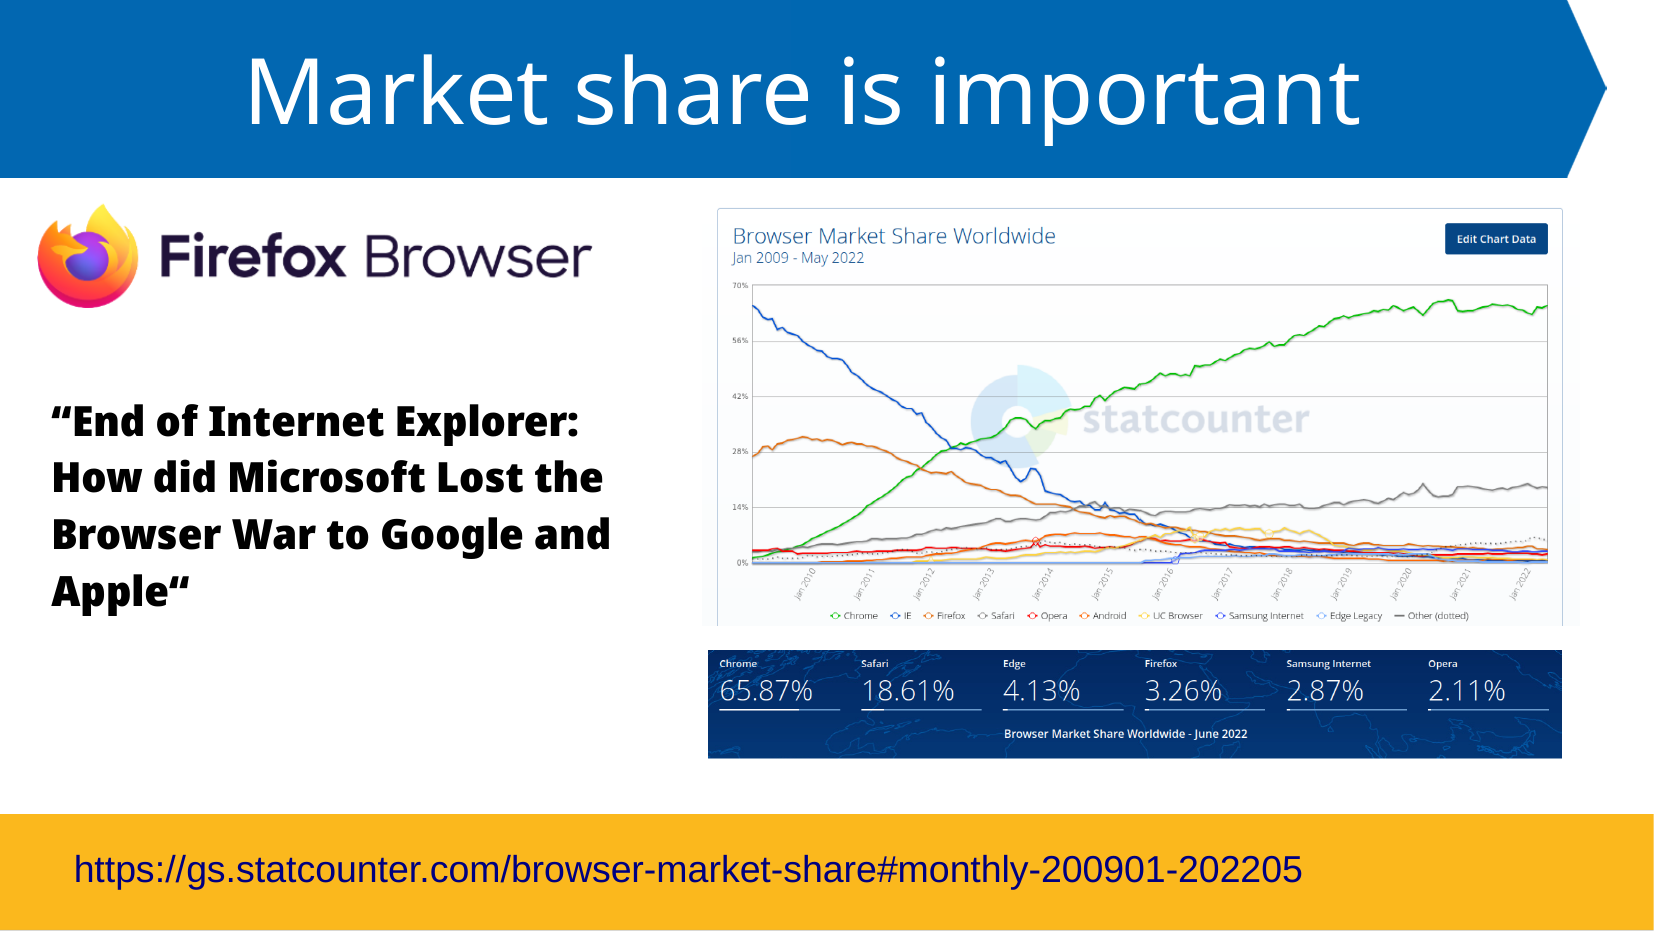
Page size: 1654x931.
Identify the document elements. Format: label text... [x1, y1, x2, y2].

picture [708, 650, 1562, 768]
picture [11, 188, 595, 308]
title Market share is important [59, 23, 1548, 154]
picture [0, 814, 1654, 931]
picture [0, 0, 1607, 178]
picture [702, 188, 1580, 626]
text_box https://gs.statcounter.com/browser-market-share#monthly-200901-202205 [59, 840, 1385, 898]
text_box “End of Internet Explorer: How did Microsoft Lost the Browser War to Google and Apple“ [36, 383, 697, 627]
